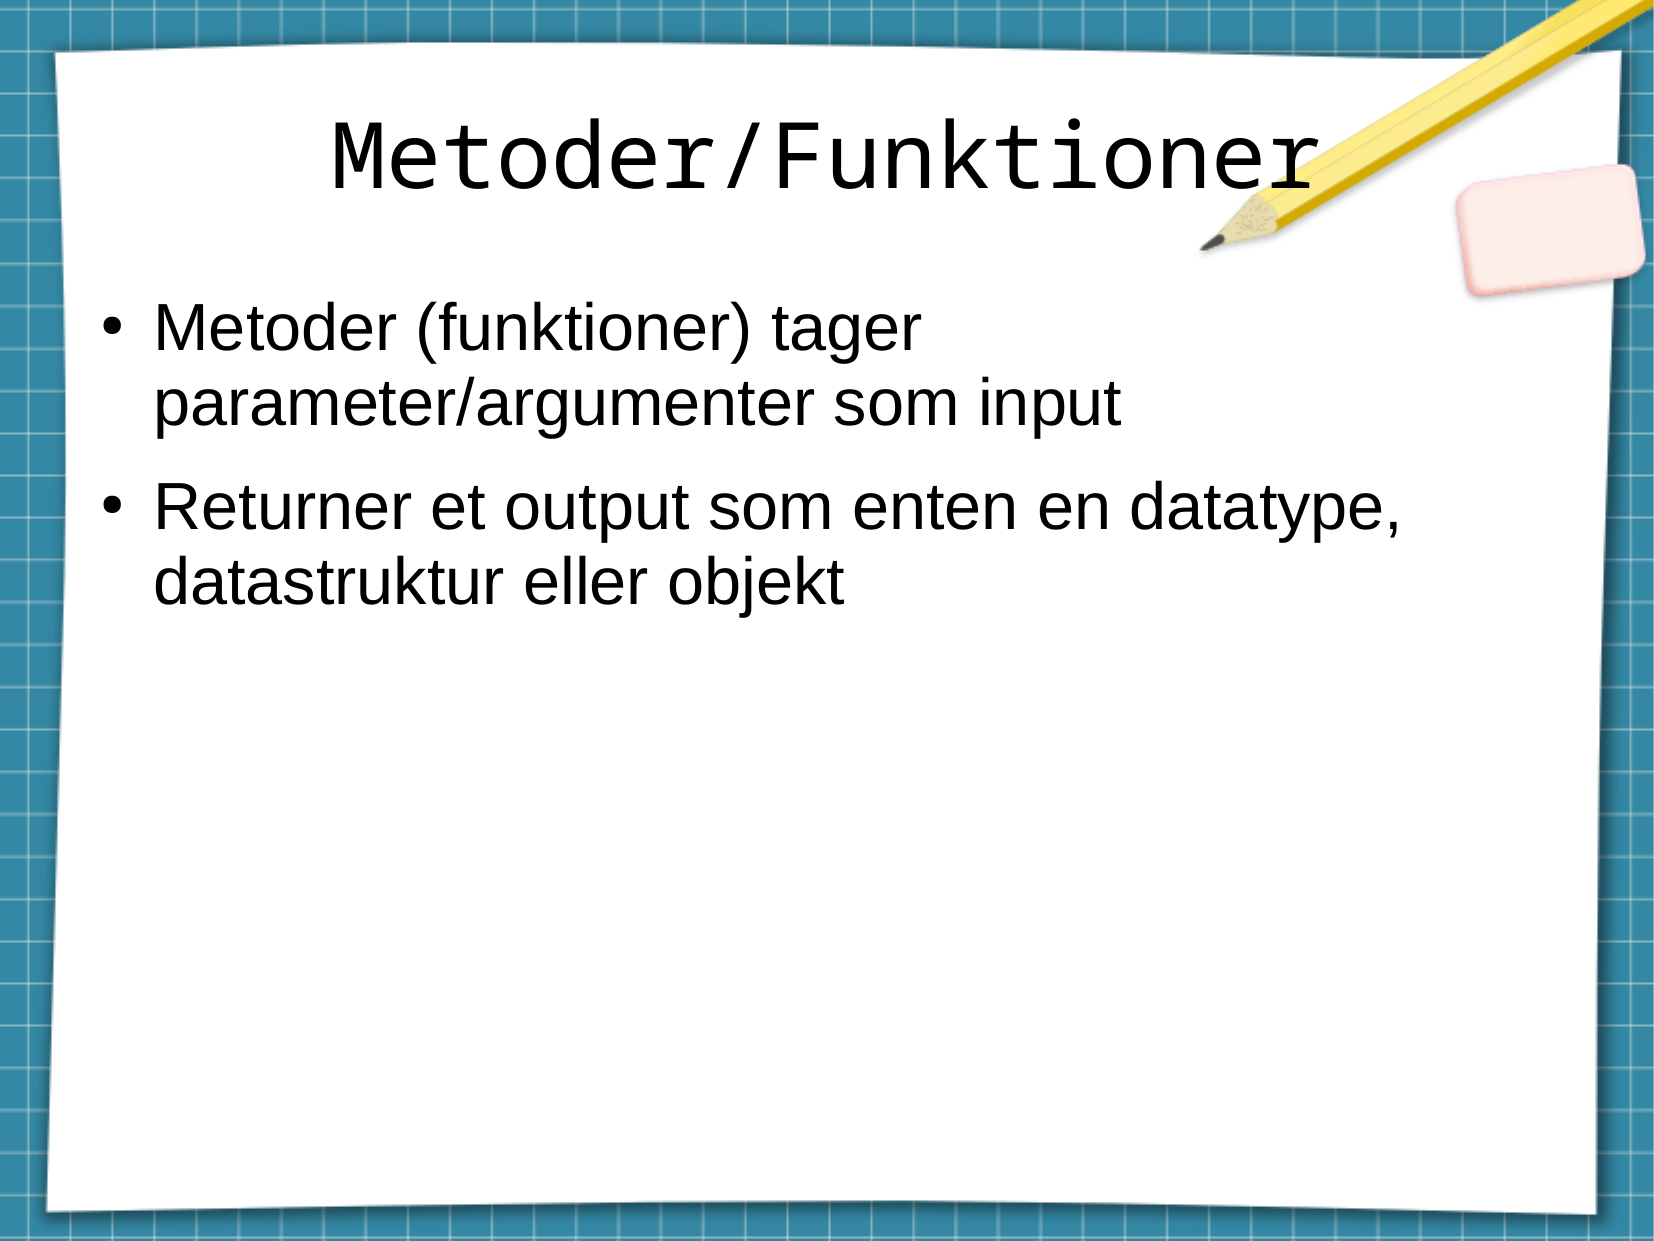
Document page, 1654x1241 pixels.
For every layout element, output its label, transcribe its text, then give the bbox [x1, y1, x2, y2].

picture [0, 0, 1654, 1241]
title Metoder/Funktioner [82, 49, 1571, 257]
list Metoder (funktioner) tager parameter/argumenter som input Returner et output som enten en datatype, datastruktur eller objekt [82, 290, 1571, 1010]
